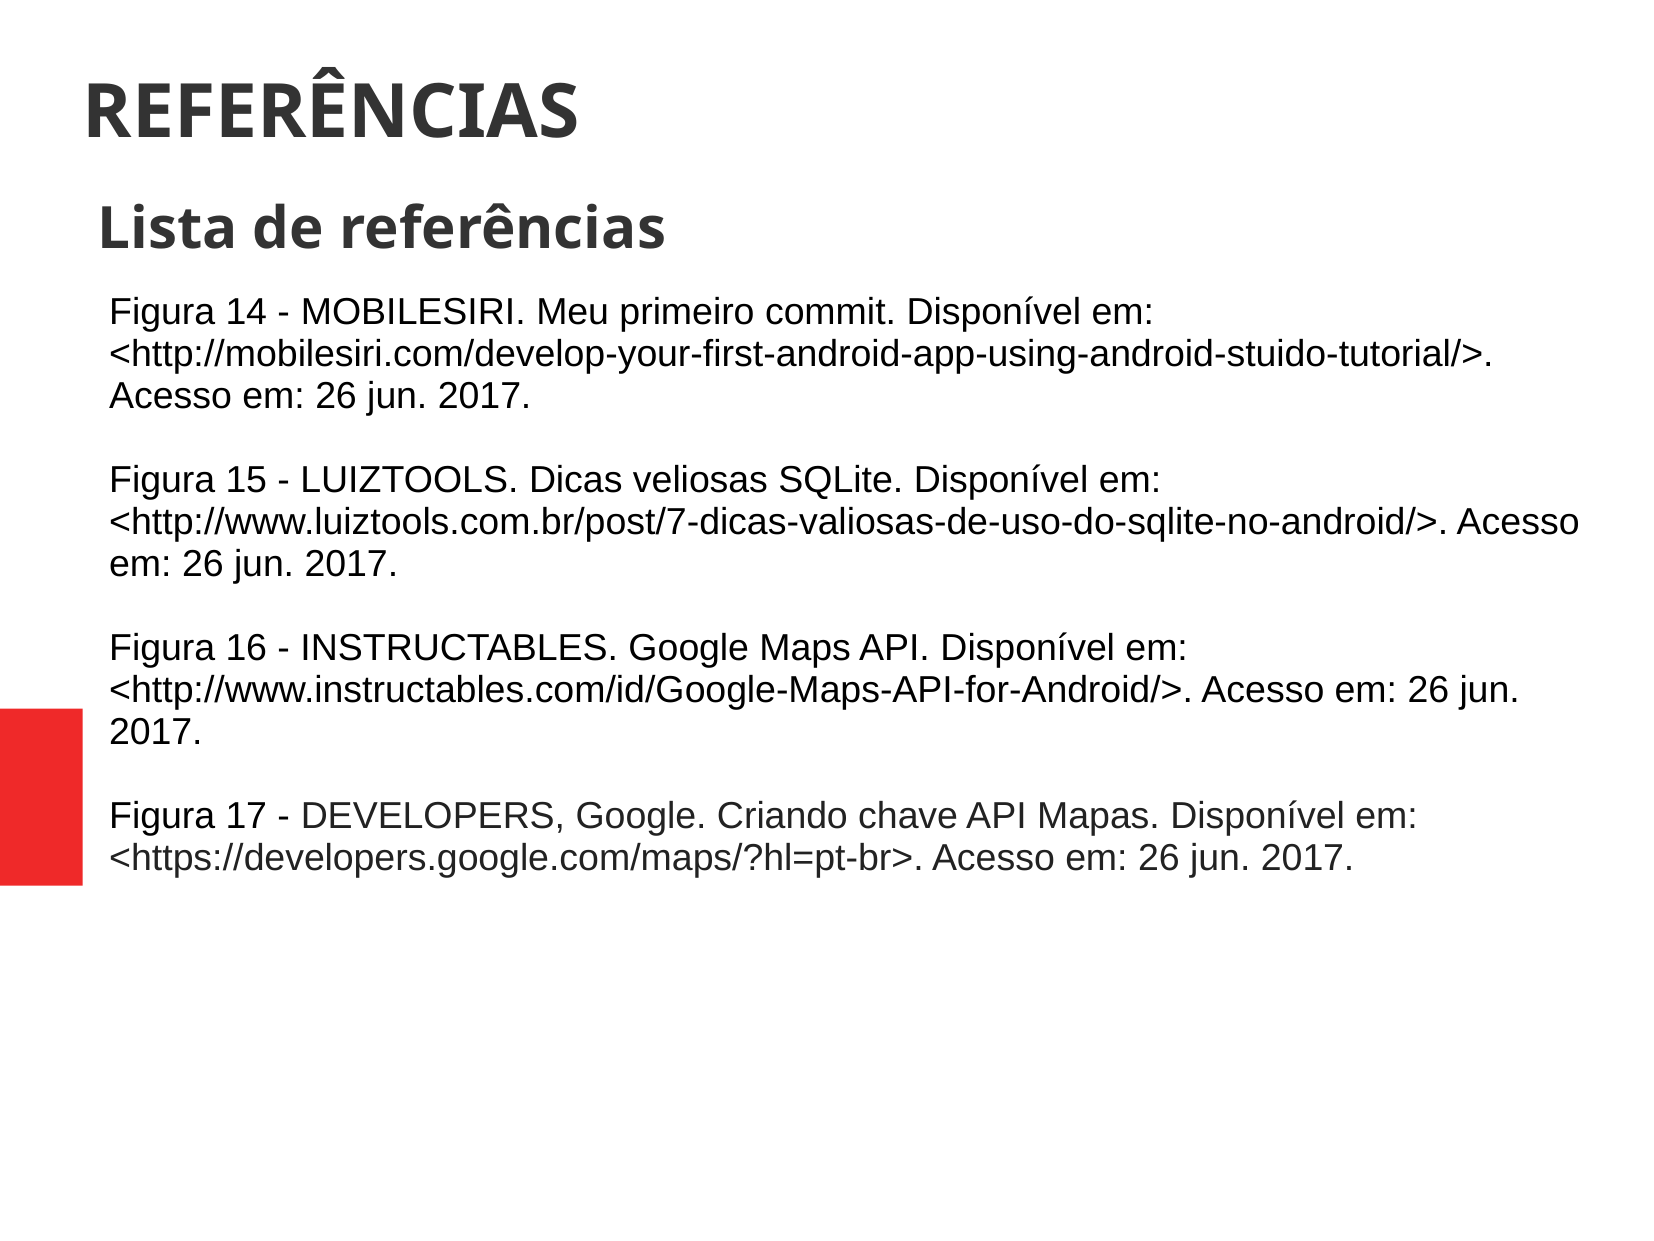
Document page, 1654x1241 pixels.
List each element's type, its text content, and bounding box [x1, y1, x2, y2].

text_box Lista de referências [82, 167, 1571, 284]
text_box Figura 14 - MOBILESIRI. Meu primeiro commit. Disponível em: <http://mobilesiri.com/develop-your-first-android-app-using-android-stuido-tutorial/>. Acesso em: 26 jun. 2017. Figura 15 - LUIZTOOLS. Dicas veliosas SQLite. Disponível em: <http://www.luiztools.com.br/post/7-dicas-valiosas-de-uso-do-sqlite-no-android/>. Acesso em: 26 jun. 2017. Figura 16 - INSTRUCTABLES. Google Maps API. Disponível em: <http://www.instructables.com/id/Google-Maps-API-for-Android/>. Acesso em: 26 jun. 2017. Figura 17 - DEVELOPERS, Google. Criando chave API Mapas. Disponível em: <https://developers.google.com/maps/?hl=pt-br>. Acesso em: 26 jun. 2017. [94, 283, 1607, 1055]
text_box REFERÊNCIAS [82, 49, 1571, 166]
